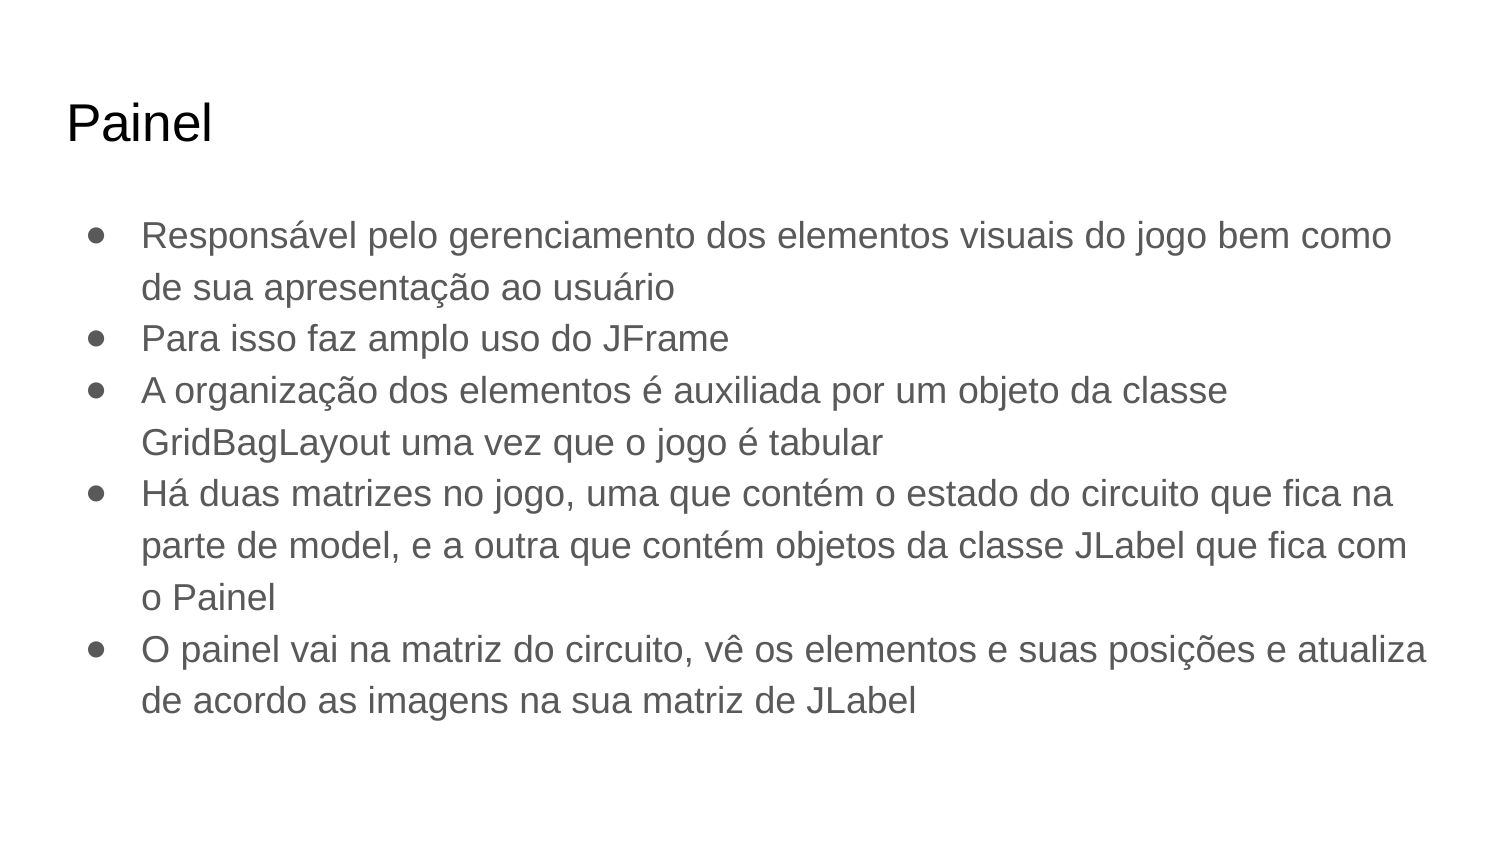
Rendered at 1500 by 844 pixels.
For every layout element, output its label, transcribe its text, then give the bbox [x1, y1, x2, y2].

title Painel [51, 72, 1449, 167]
list Responsável pelo gerenciamento dos elementos visuais do jogo bem como de sua apresentação ao usuário Para isso faz amplo uso do JFrame A organização dos elementos é auxiliada por um objeto da classe GridBagLayout uma vez que o jogo é tabular Há duas matrizes no jogo, uma que contém o estado do circuito que fica na parte de model, e a outra que contém objetos da classe JLabel que fica com o Painel O painel vai na matriz do circuito, vê os elementos e suas posições e atualiza de acordo as imagens na sua matriz de JLabel [51, 189, 1449, 750]
